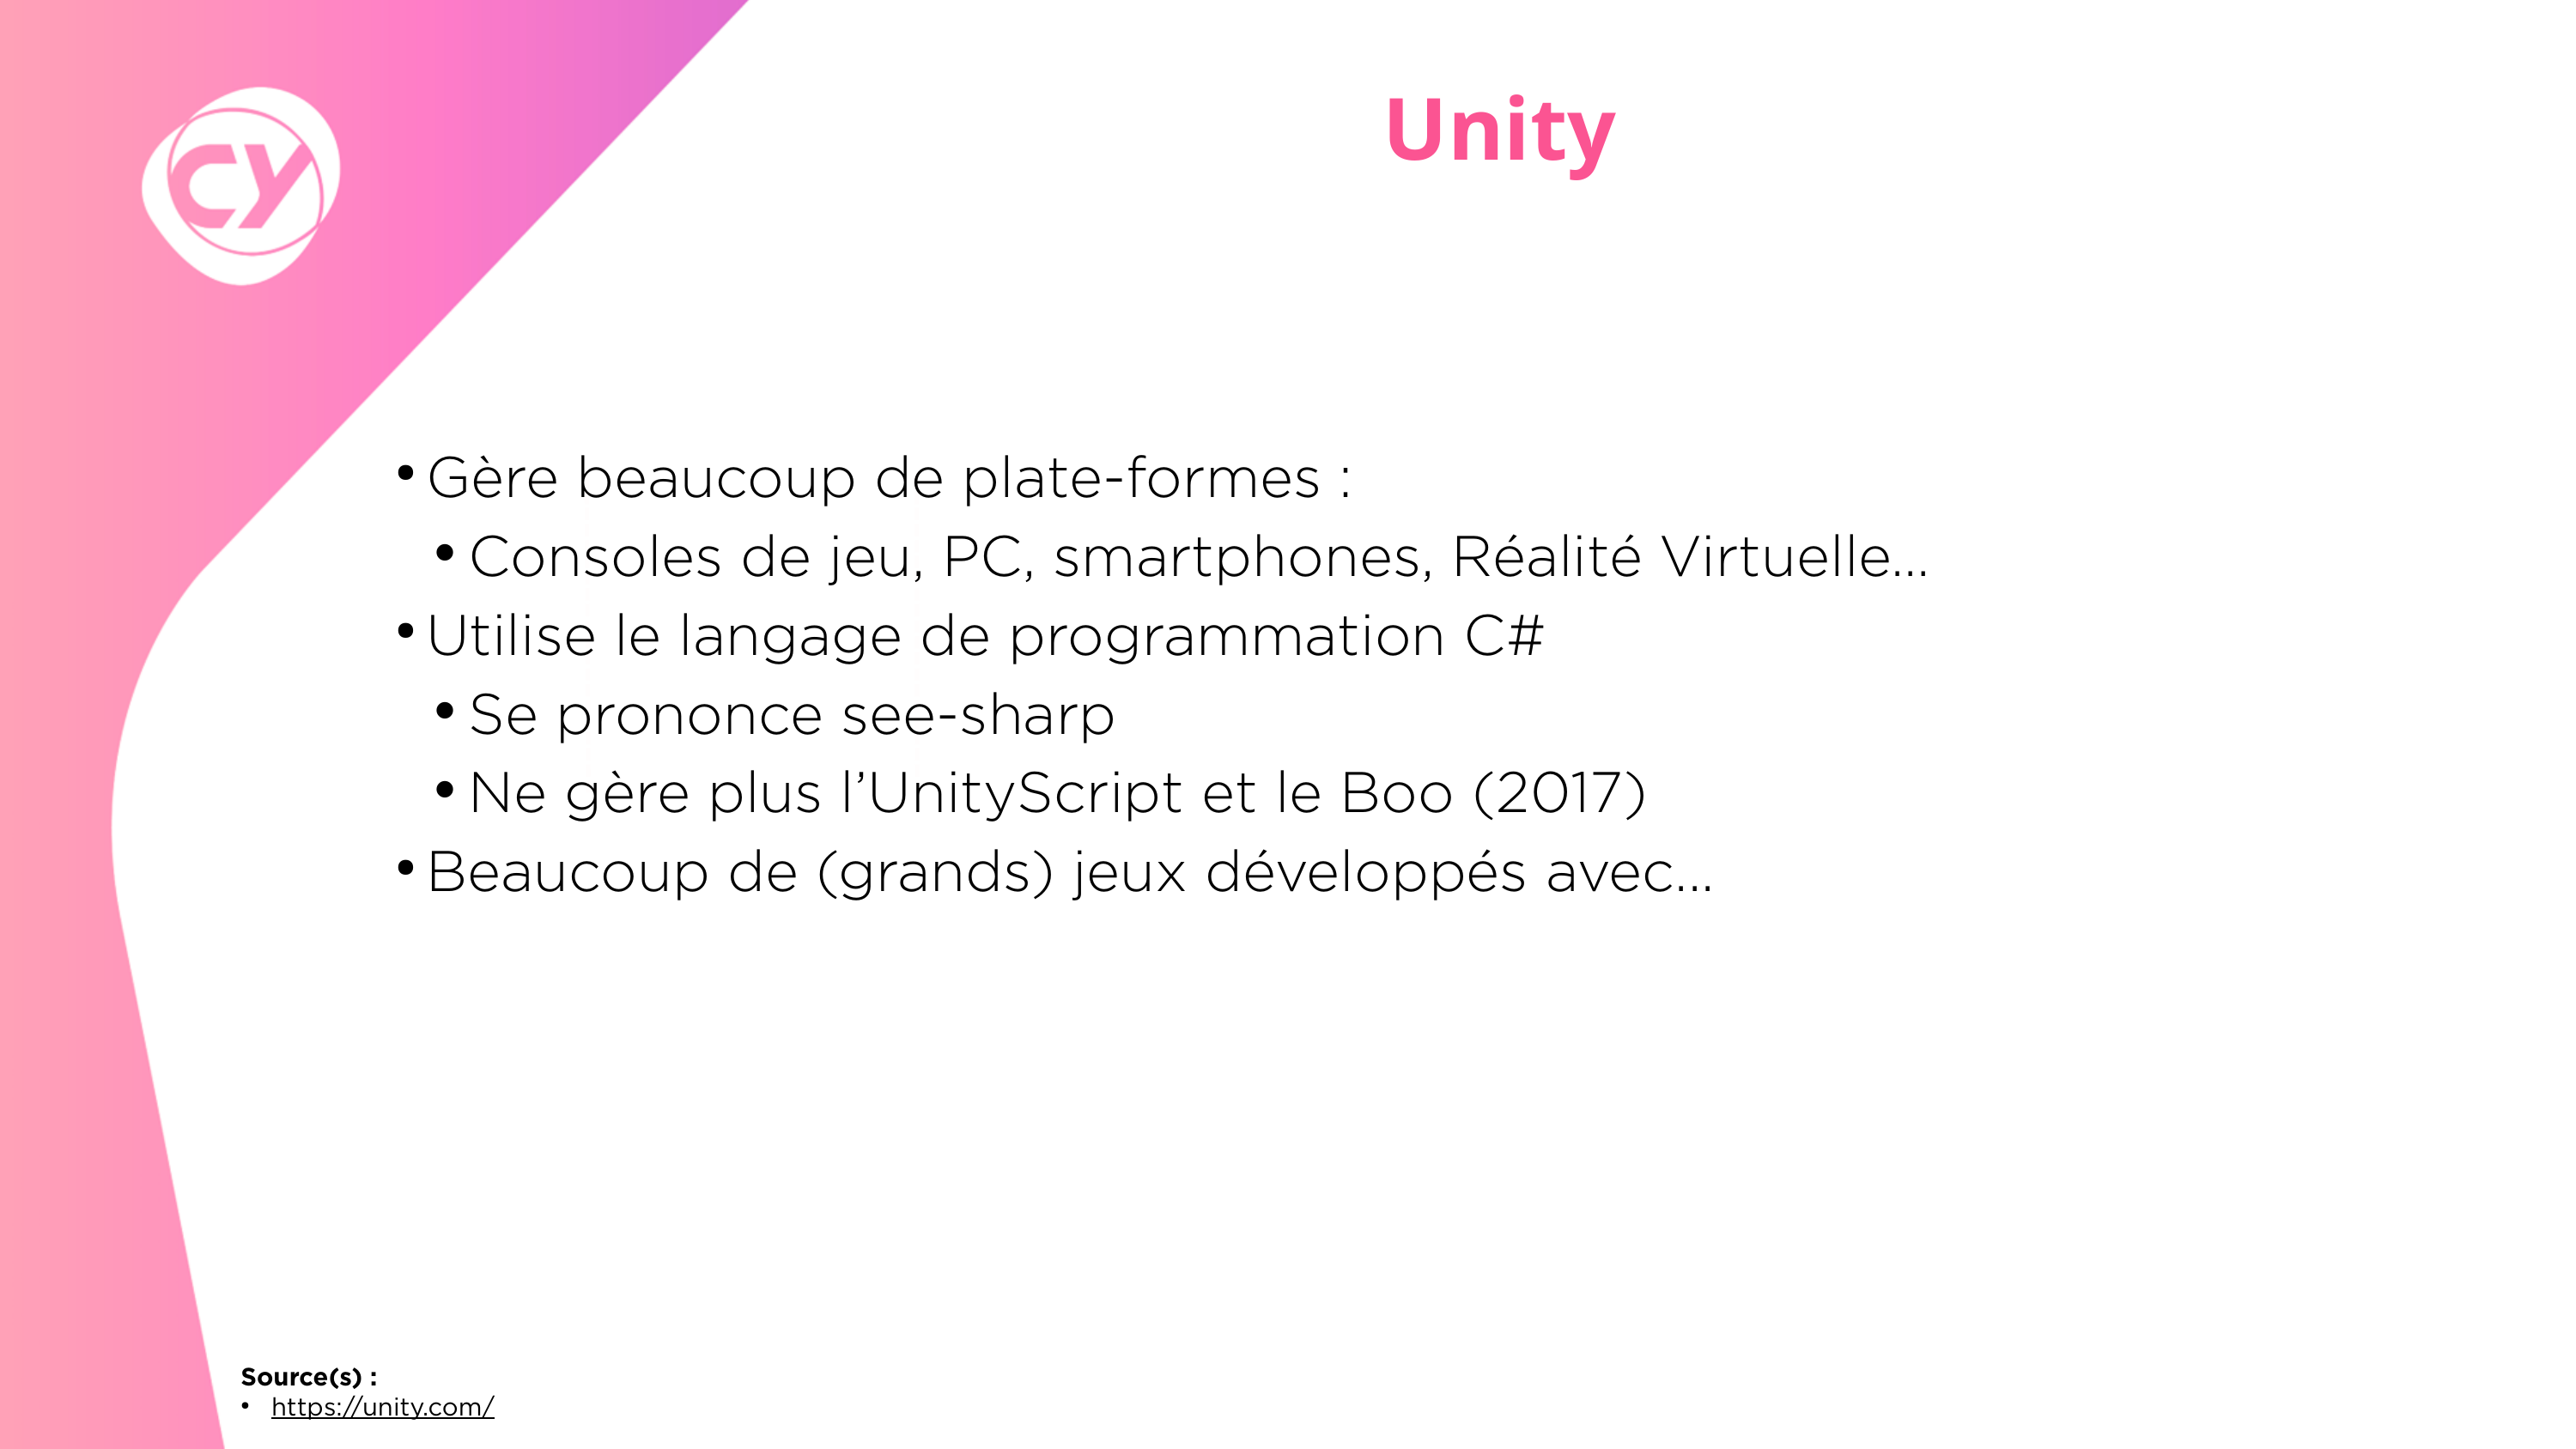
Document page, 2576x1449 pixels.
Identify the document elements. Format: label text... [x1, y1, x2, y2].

text_box Gère beaucoup de plate-formes : Consoles de jeu, PC, smartphones, Réalité Virtuelle… Utilise le langage de programmation C# Se prononce see-sharp Ne gère plus l’UnityScript et le Boo (2017) Beaucoup de (grands) jeux développés avec... [395, 429, 2475, 904]
text_box Source(s) : https://unity.com/ [228, 1343, 1504, 1428]
picture [0, 0, 2576, 1449]
text_box Unity [689, 57, 2311, 178]
